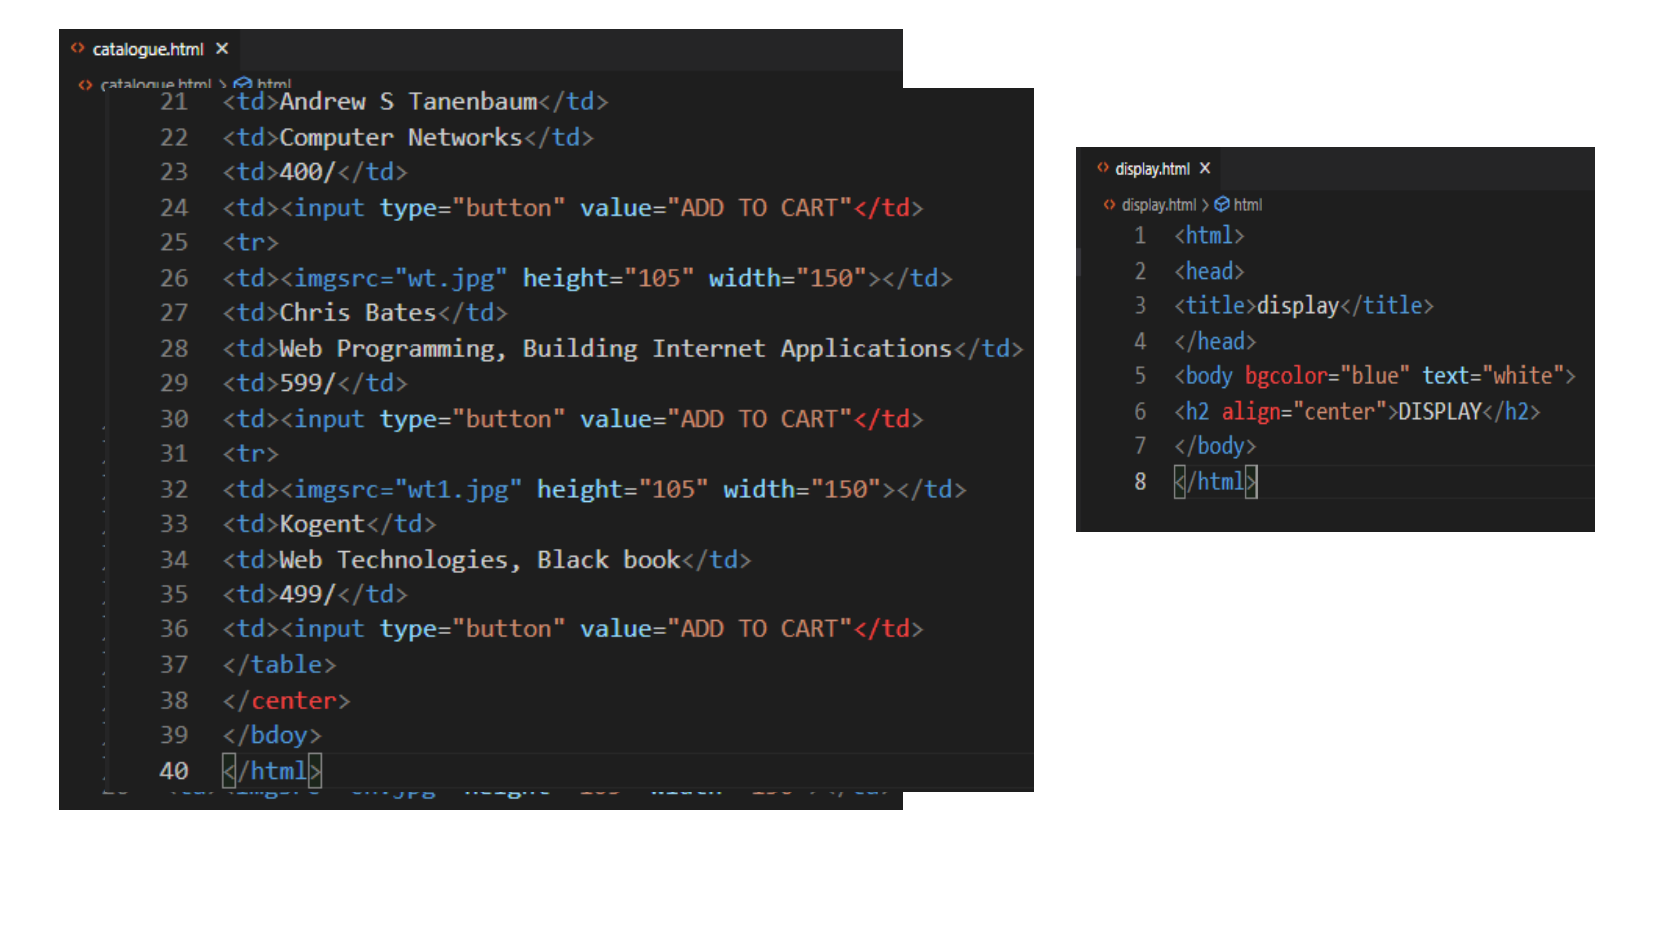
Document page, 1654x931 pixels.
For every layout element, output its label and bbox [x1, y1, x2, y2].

picture [59, 29, 1034, 810]
picture [1076, 147, 1595, 532]
